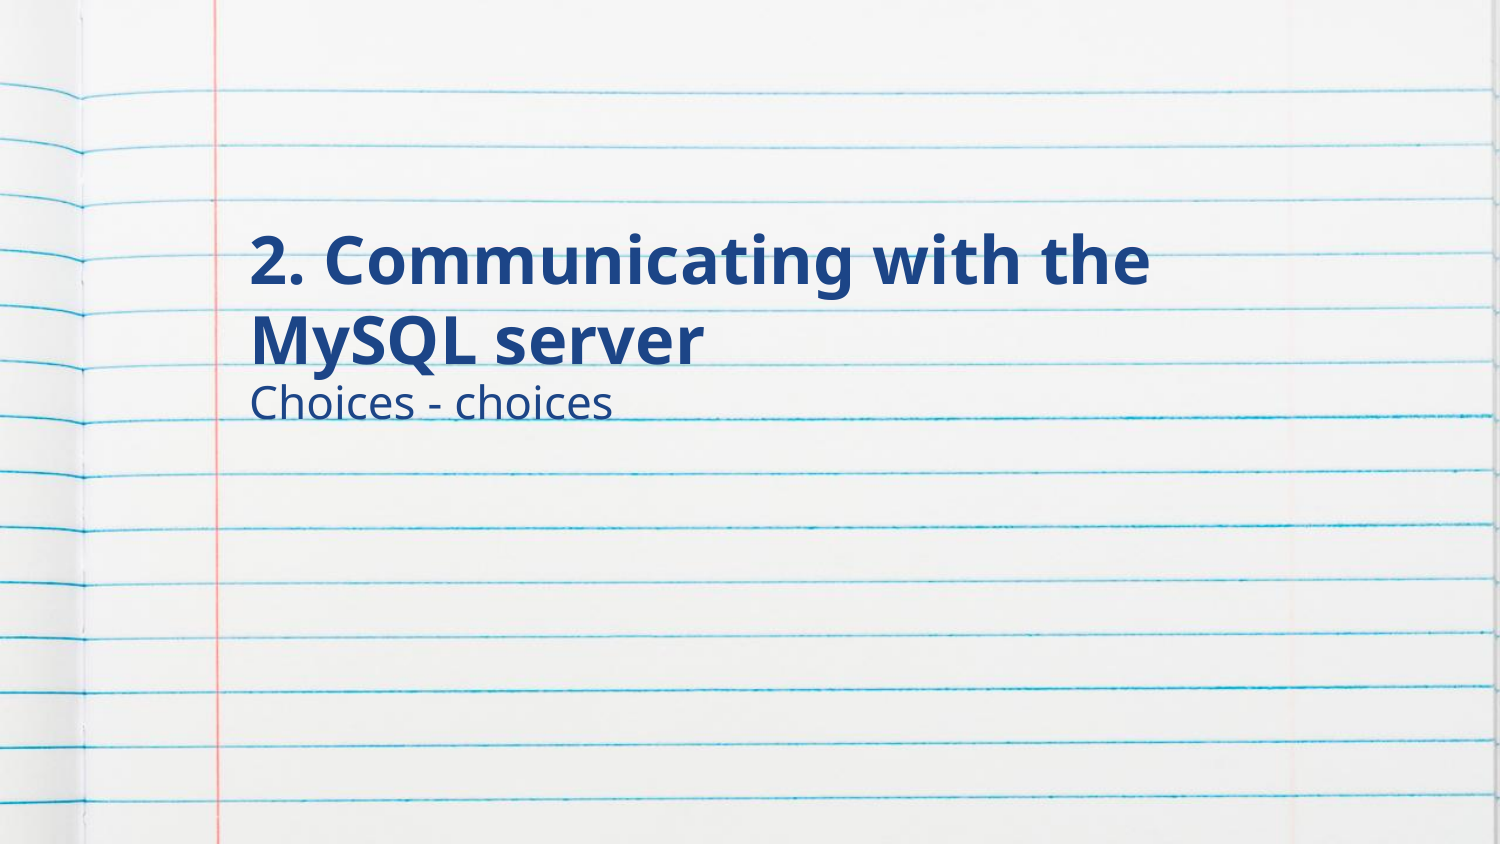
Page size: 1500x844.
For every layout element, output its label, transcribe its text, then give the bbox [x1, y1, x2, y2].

title 2. Communicating with the MySQL server [249, 187, 1388, 373]
picture [0, 0, 1500, 844]
subtitle Choices - choices [249, 373, 1388, 503]
